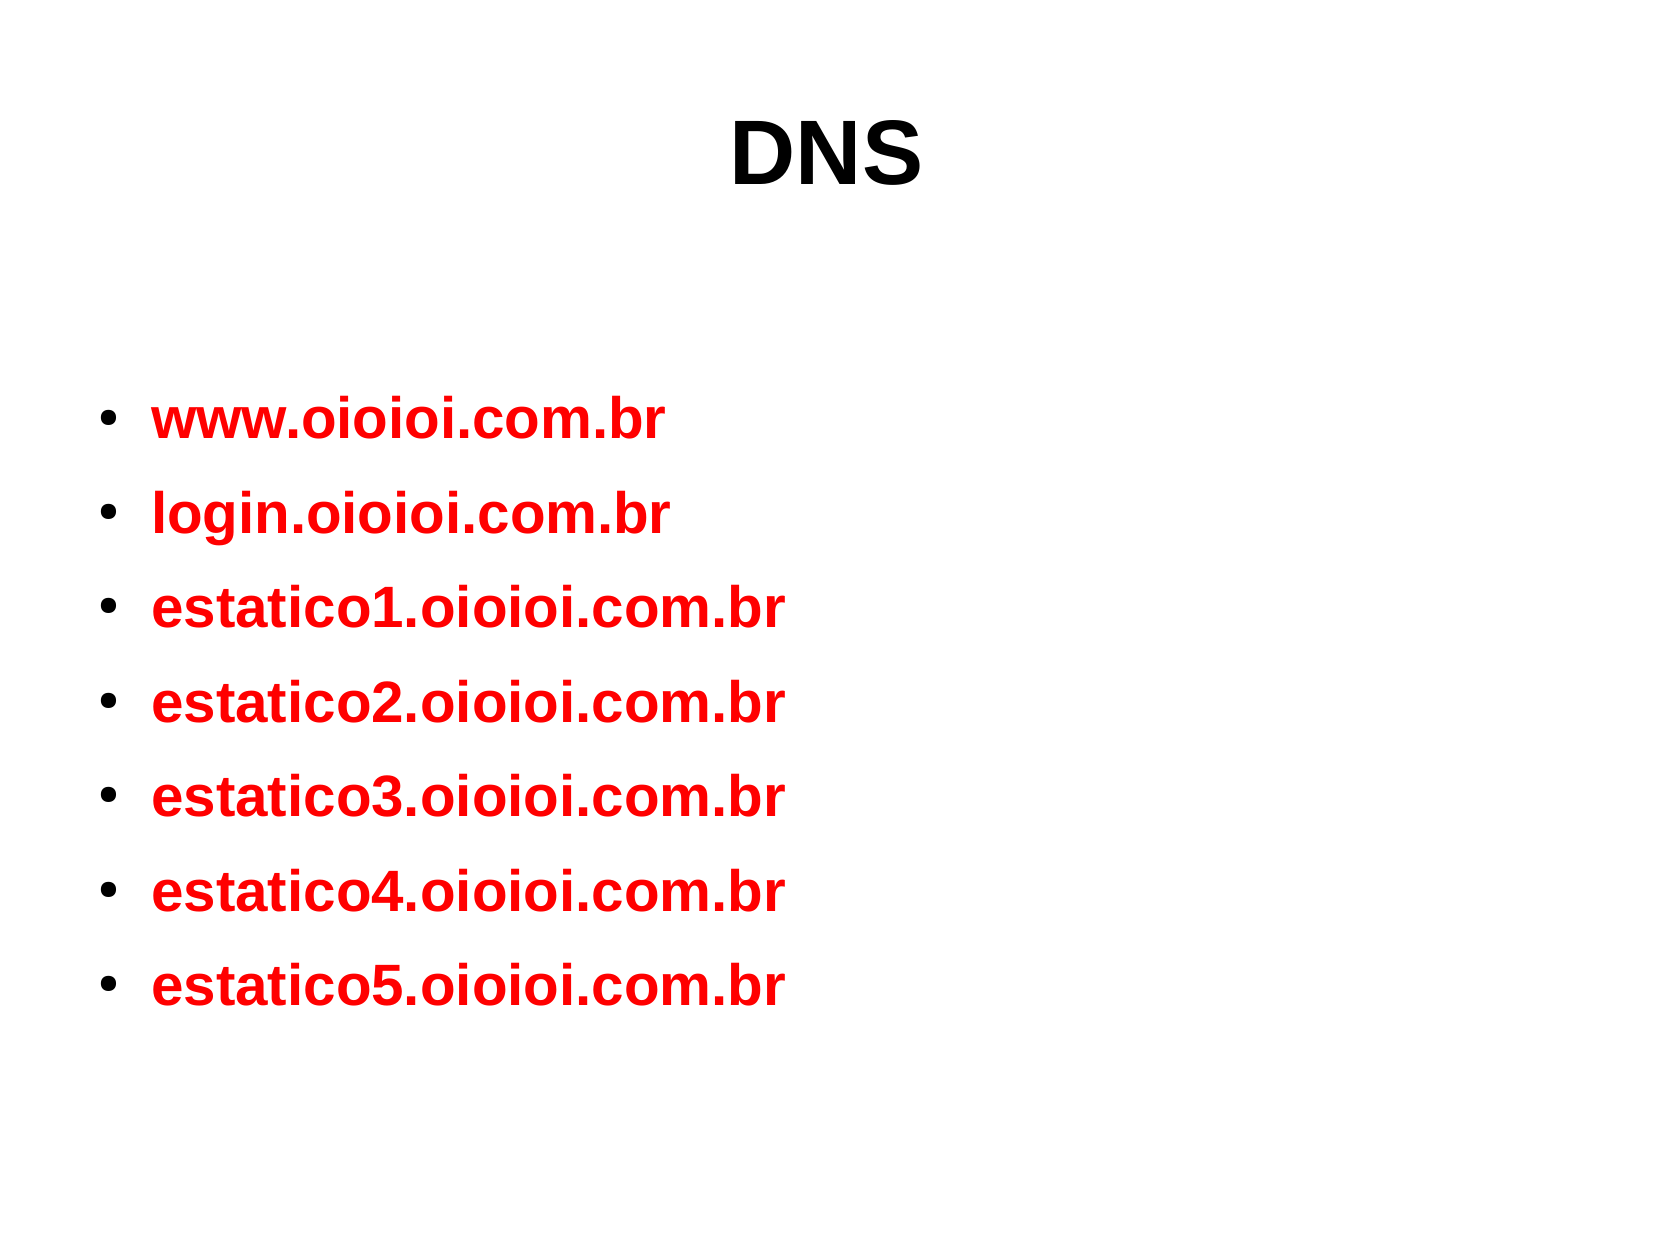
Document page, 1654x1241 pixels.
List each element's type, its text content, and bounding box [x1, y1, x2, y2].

title DNS [82, 49, 1571, 257]
list www.oioioi.com.br login.oioioi.com.br estatico1.oioioi.com.br estatico2.oioioi.com.br estatico3.oioioi.com.br estatico4.oioioi.com.br estatico5.oioioi.com.br [80, 342, 1536, 1062]
